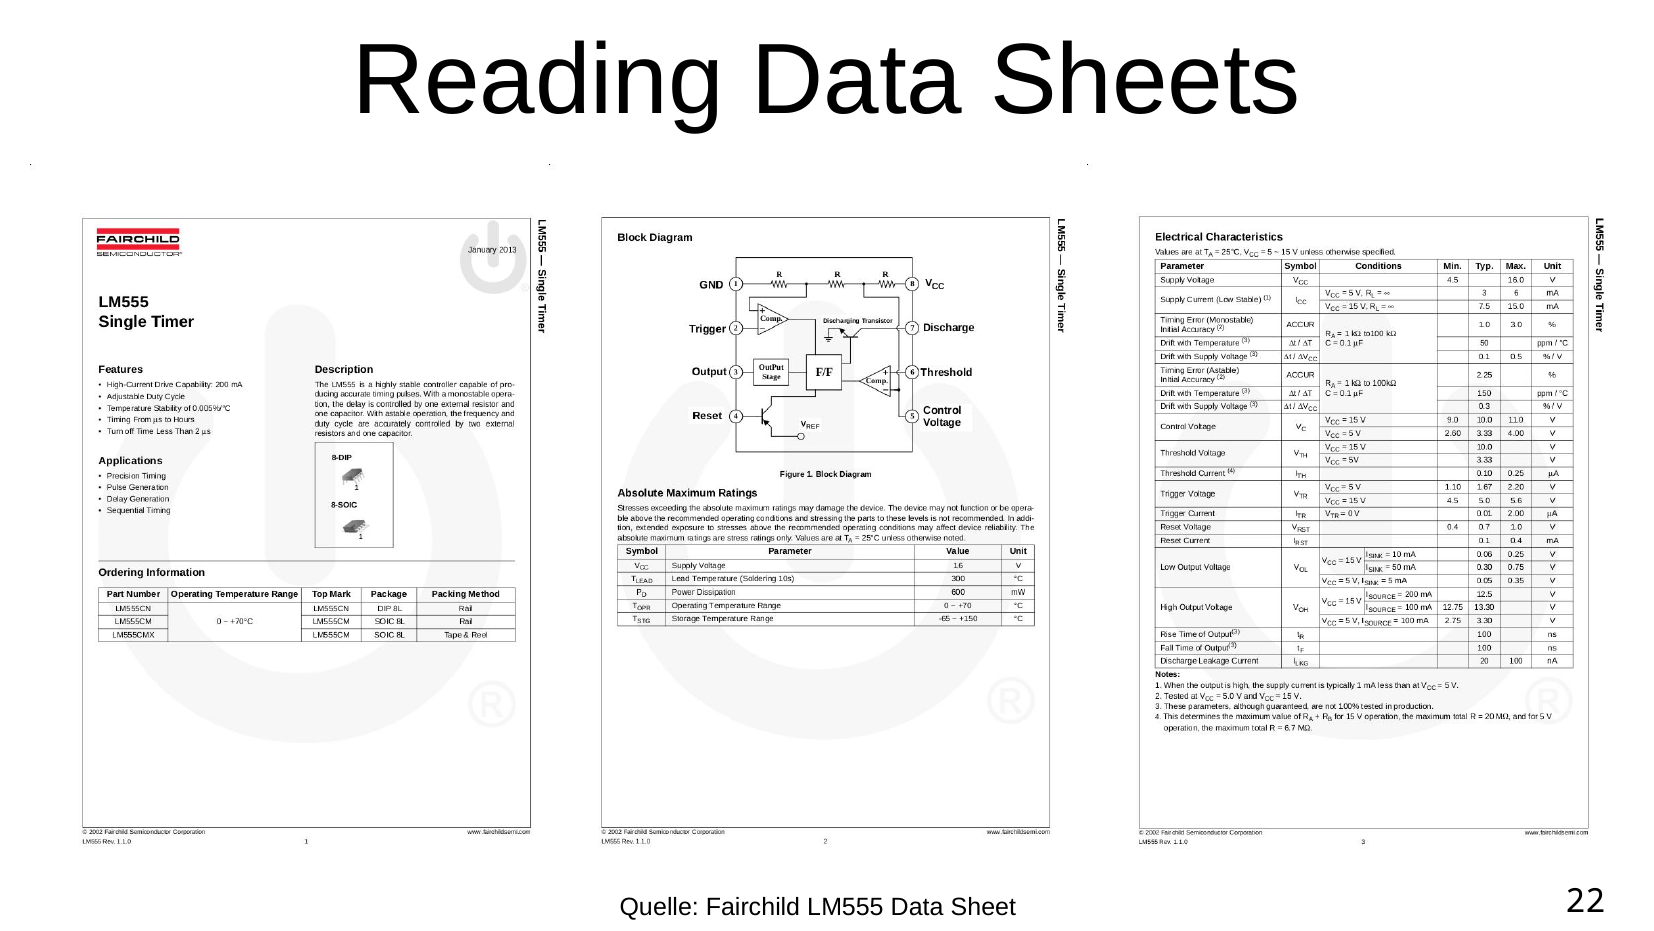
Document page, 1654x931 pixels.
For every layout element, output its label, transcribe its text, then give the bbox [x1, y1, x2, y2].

picture [30, 164, 1639, 881]
text_box Quelle: Fairchild LM555 Data Sheet [604, 885, 1051, 928]
title Reading Data Sheets [82, 1, 1571, 157]
